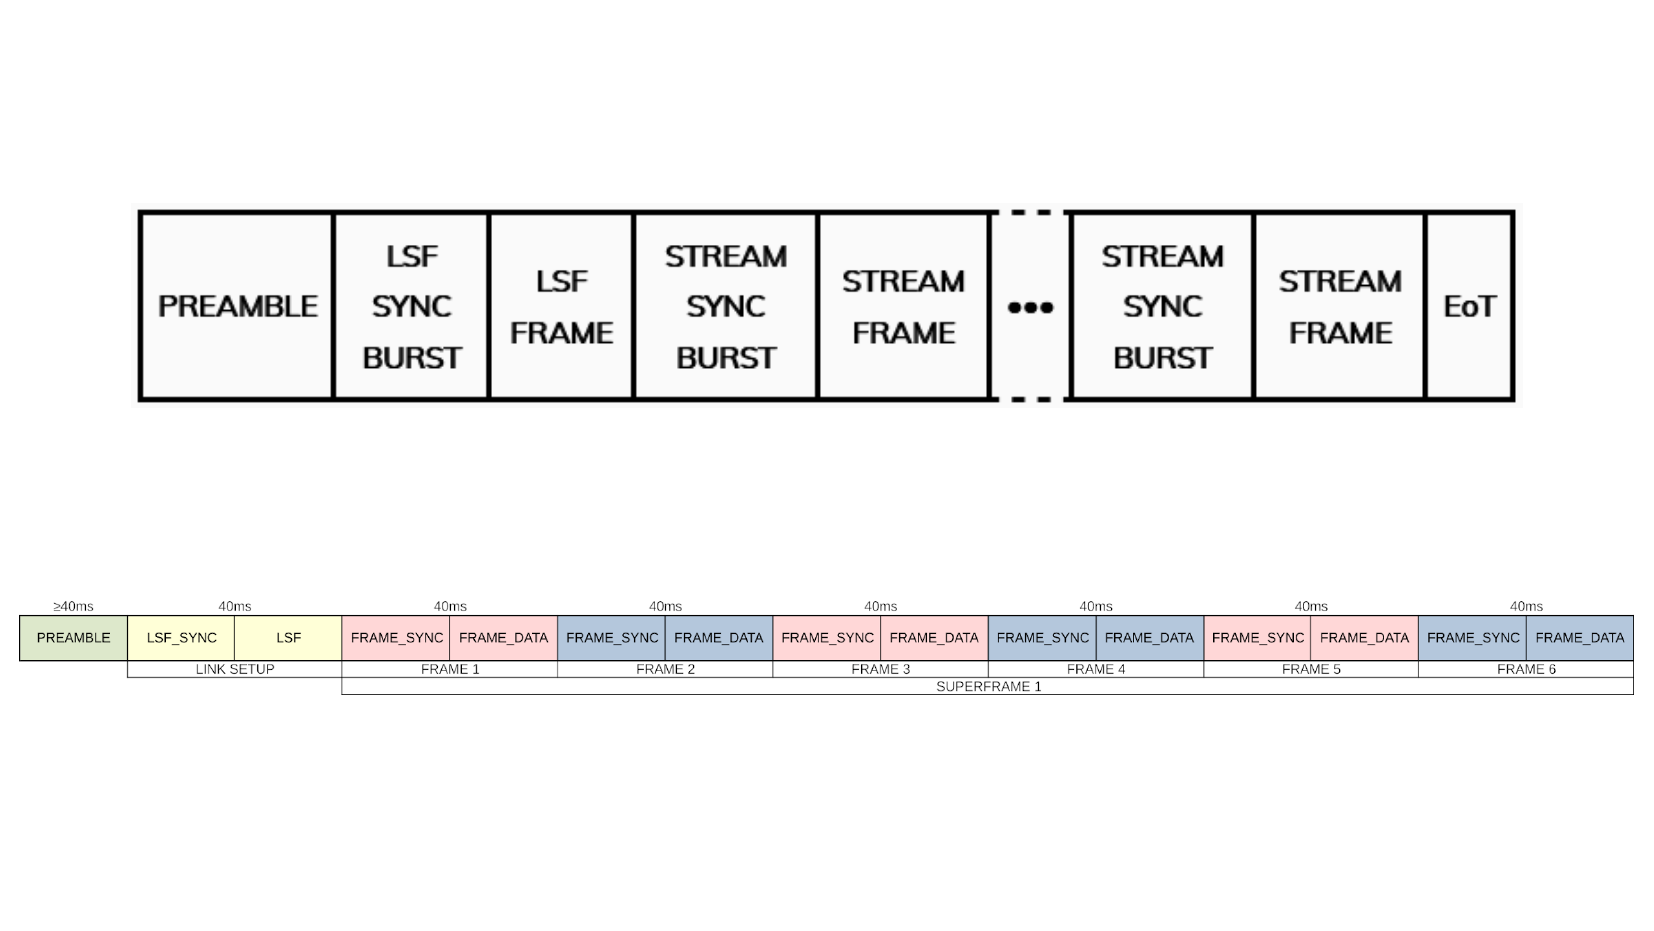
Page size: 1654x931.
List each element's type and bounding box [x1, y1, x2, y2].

picture [131, 203, 1523, 409]
picture [19, 601, 1634, 695]
